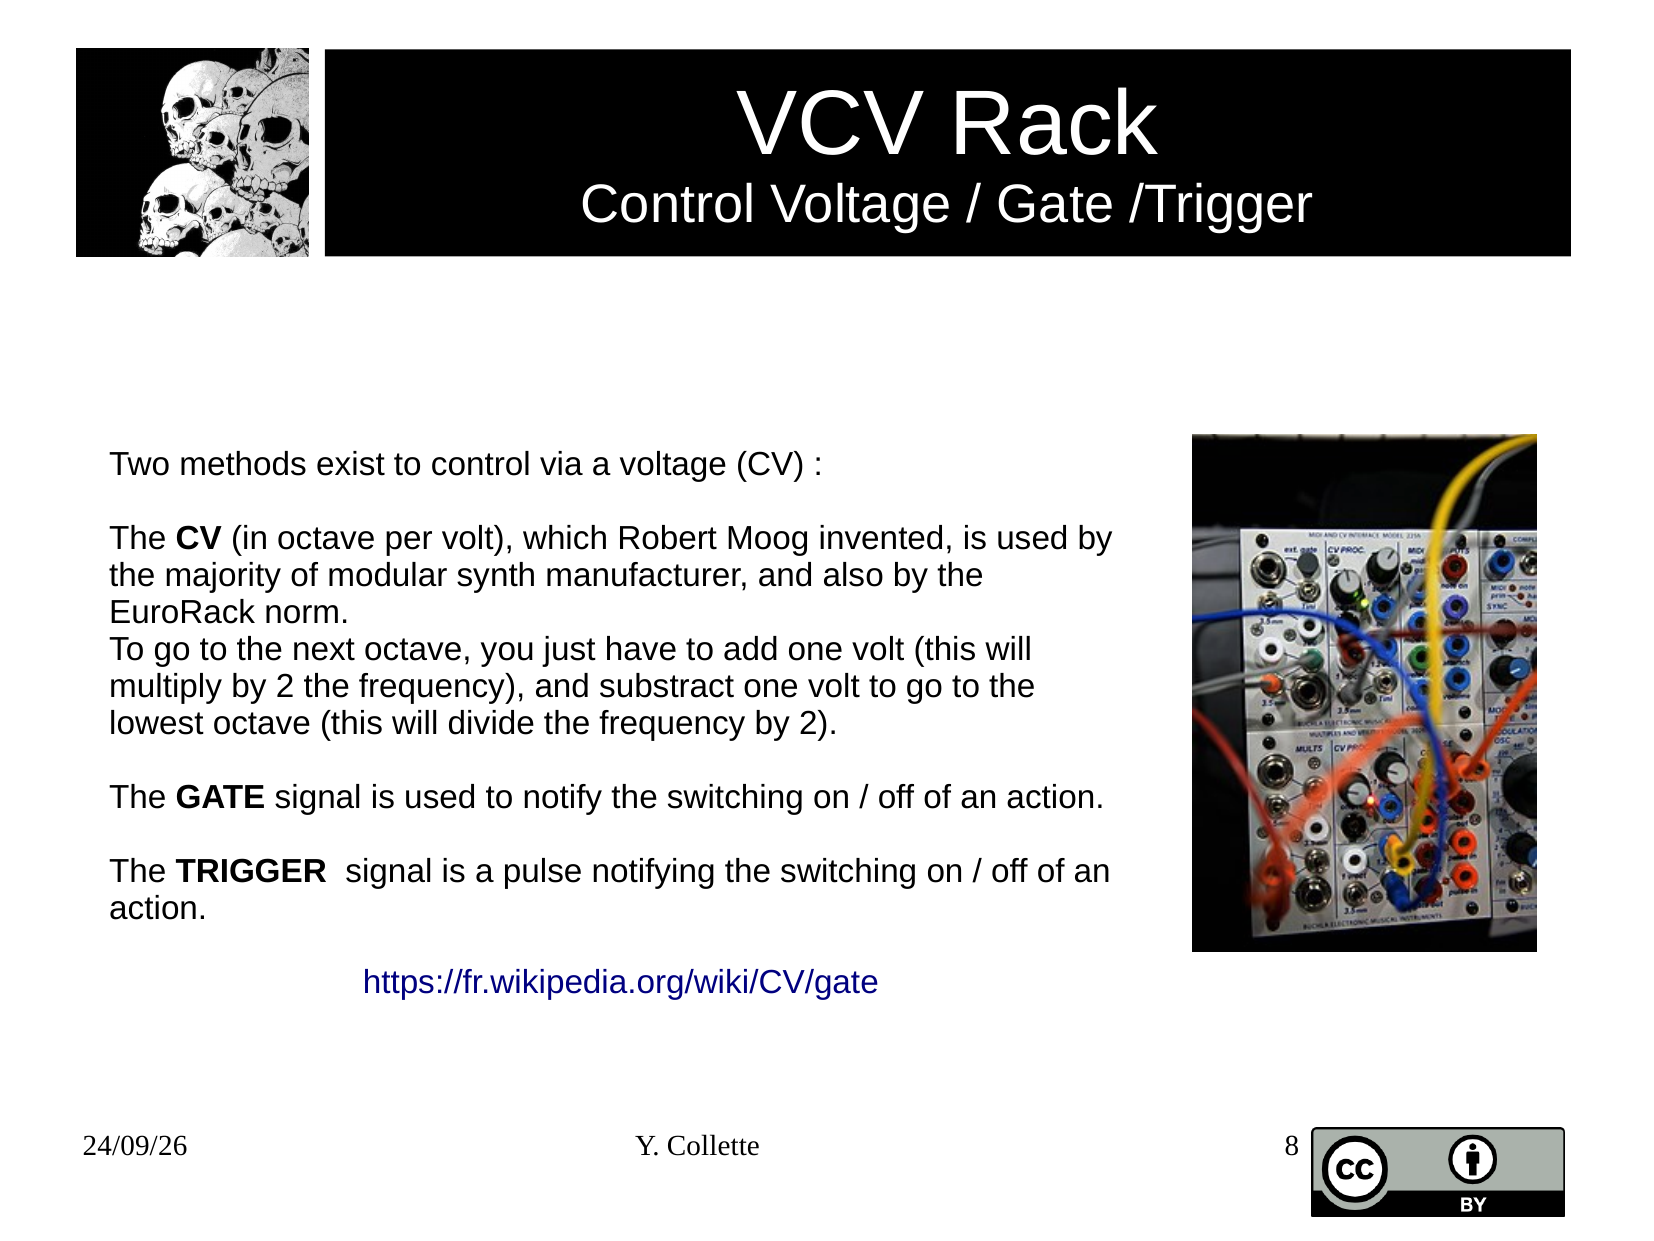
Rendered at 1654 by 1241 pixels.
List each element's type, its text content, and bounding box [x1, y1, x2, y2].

picture [76, 48, 309, 257]
picture [1192, 434, 1537, 952]
text_box Two methods exist to control via a voltage (CV) : The CV (in octave per volt), which Robert Moog invented, is used by the majority of modular synth manufacturer, and also by the EuroRack norm. To go to the next octave, you just have to add one volt (this will multiply by 2 the frequency), and substract one volt to go to the lowest octave (this will divide the frequency by 2). The GATE signal is used to notify the switching on / off of an action. The TRIGGER signal is a pulse notifying the switching on / off of an action. https://fr.wikipedia.org/wiki/CV/gate [94, 438, 1149, 1046]
picture [1311, 1127, 1565, 1217]
title VCV Rack Control Voltage / Gate /Trigger [324, 49, 1571, 257]
